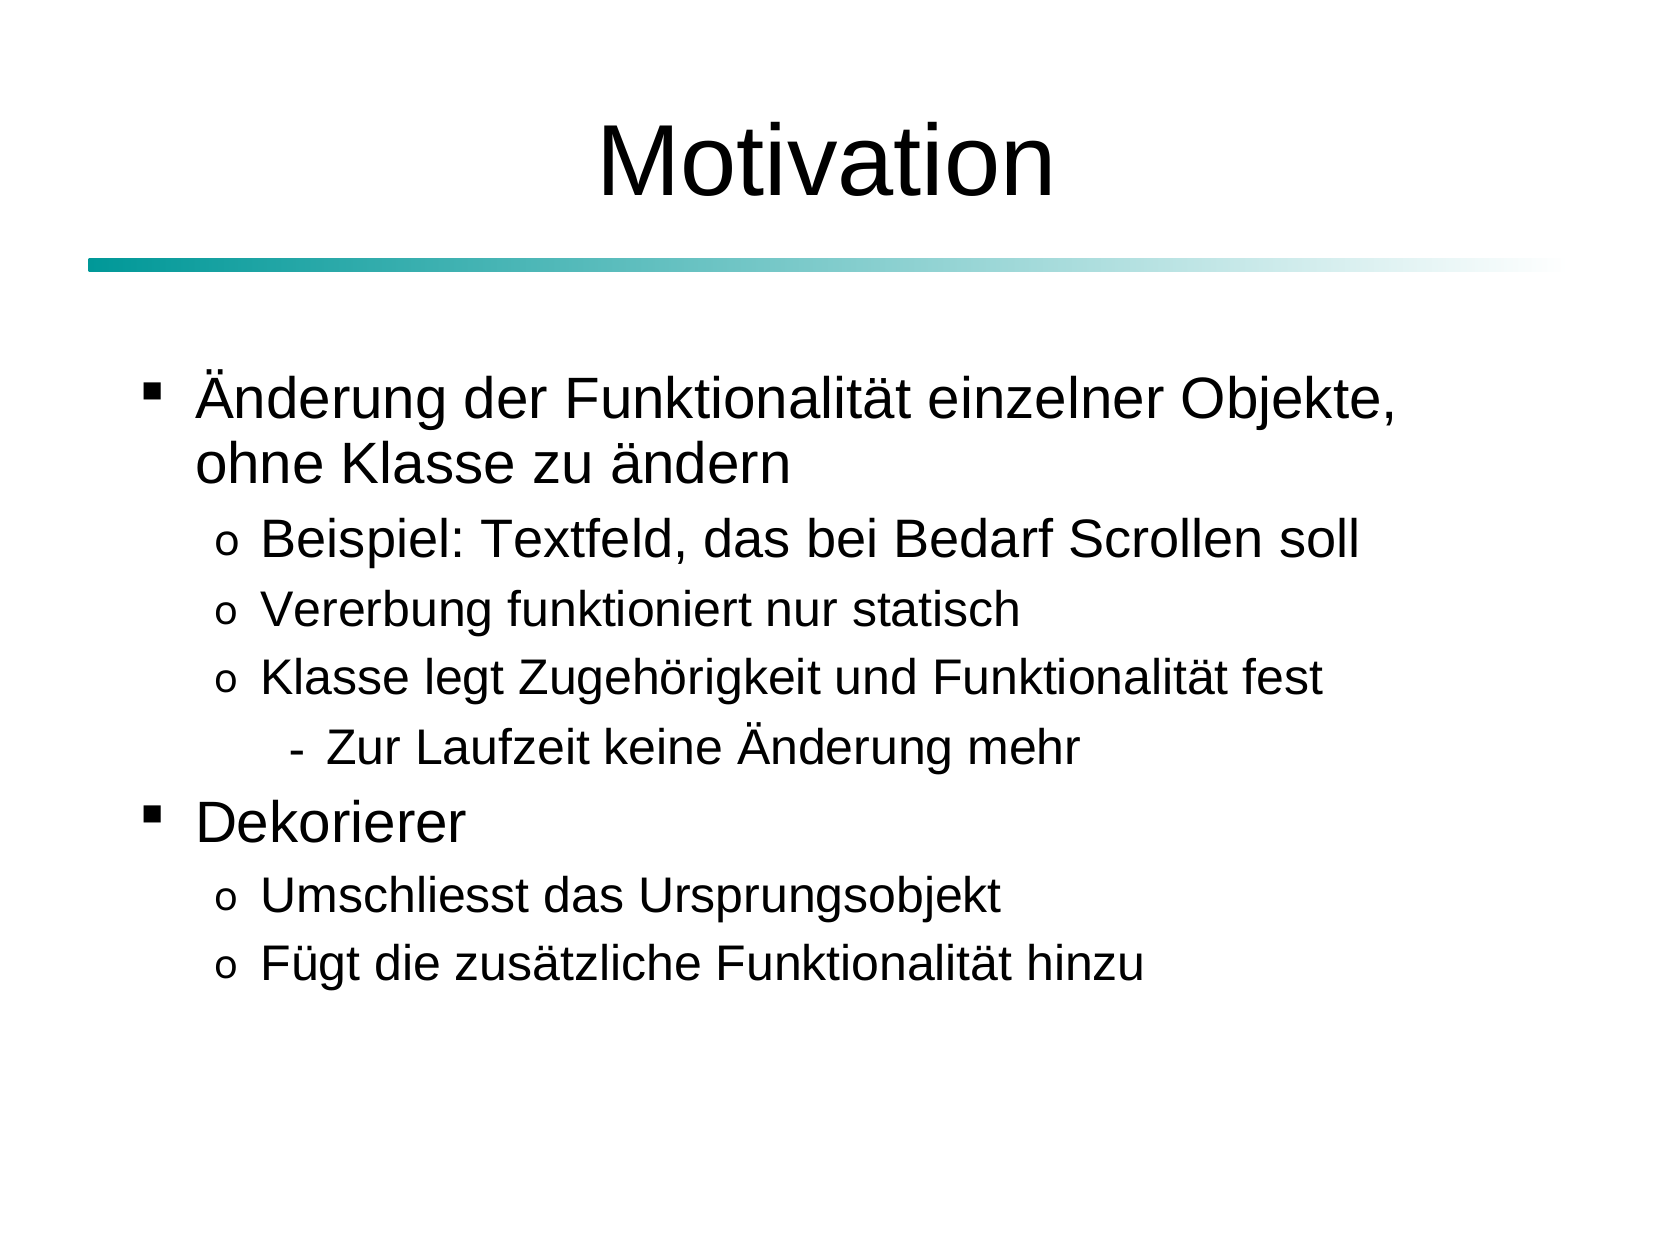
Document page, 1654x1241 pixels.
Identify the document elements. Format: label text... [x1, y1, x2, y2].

title Motivation [124, 56, 1530, 264]
list Änderung der Funktionalität einzelner Objekte, ohne Klasse zu ändern Beispiel: Textfeld, das bei Bedarf Scrollen soll Vererbung funktioniert nur statisch Klasse legt Zugehörigkeit und Funktionalität fest Zur Laufzeit keine Änderung mehr Dekorierer Umschliesst das Ursprungsobjekt Fügt die zusätzliche Funktionalität hinzu [124, 358, 1530, 1182]
